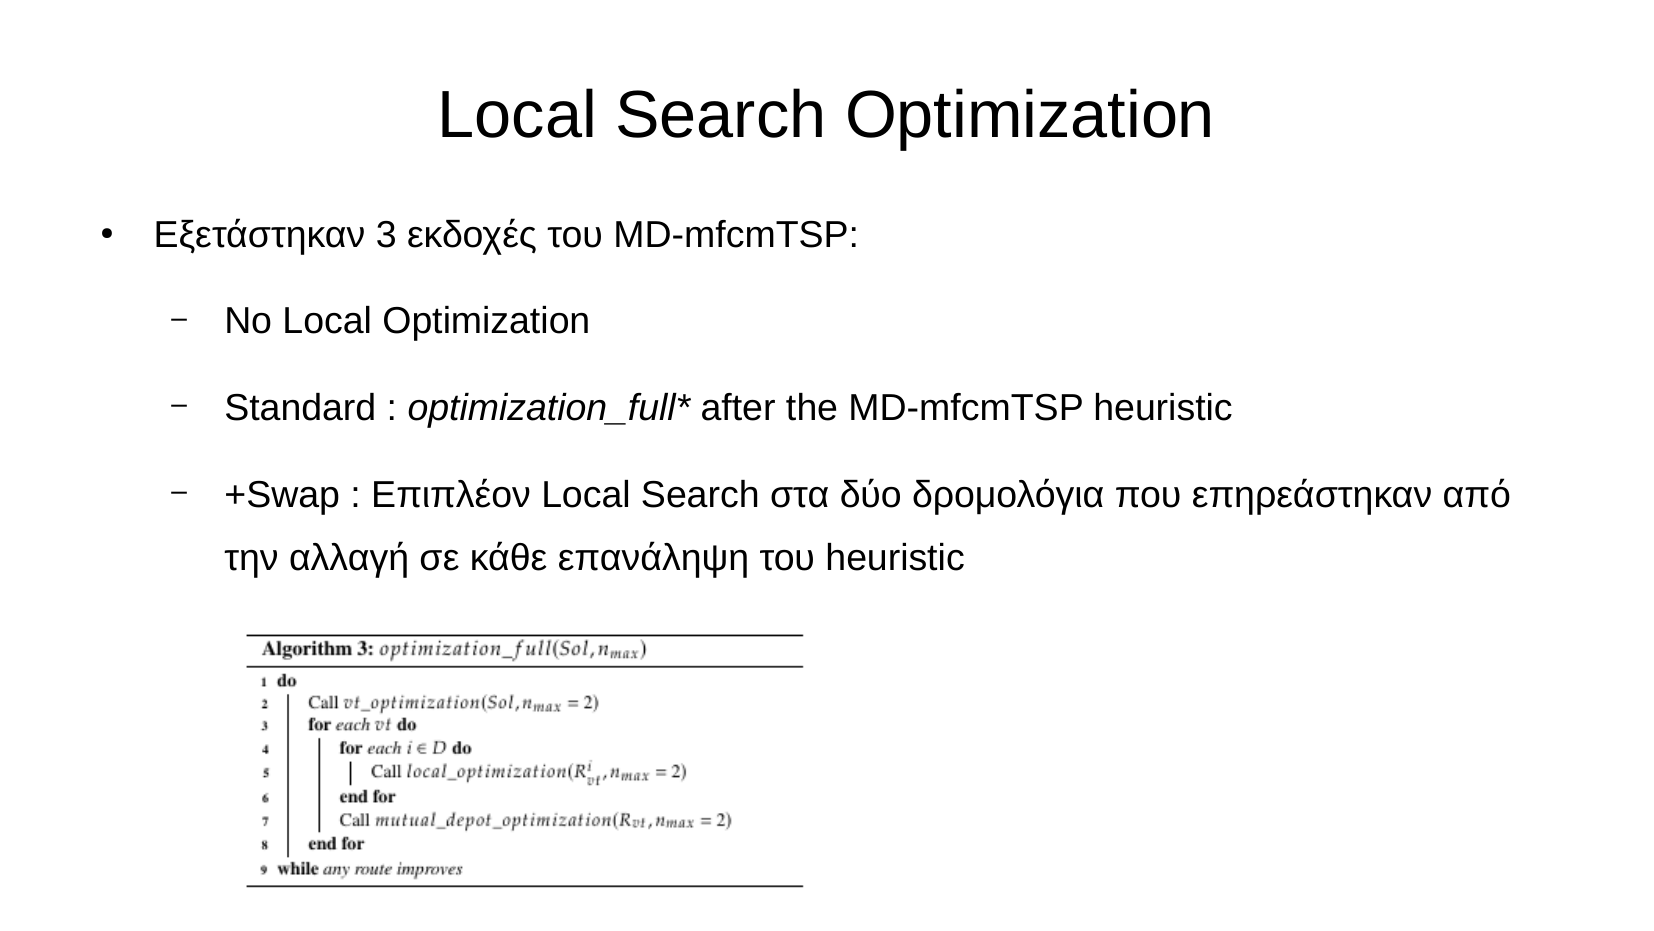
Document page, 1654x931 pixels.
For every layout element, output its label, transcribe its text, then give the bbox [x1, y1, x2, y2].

title Local Search Optimization [82, 37, 1571, 192]
list Εξετάστηκαν 3 εκδοχές του MD-mfcmTSP: No Local Optimization Standard : optimization_full* after the MD-mfcmTSP heuristic +Swap : Επιπλέον Local Search στα δύο δρομολόγια που επηρεάστηκαν από την αλλαγή σε κάθε επανάληψη του heuristic [82, 192, 1571, 732]
picture [225, 613, 819, 903]
